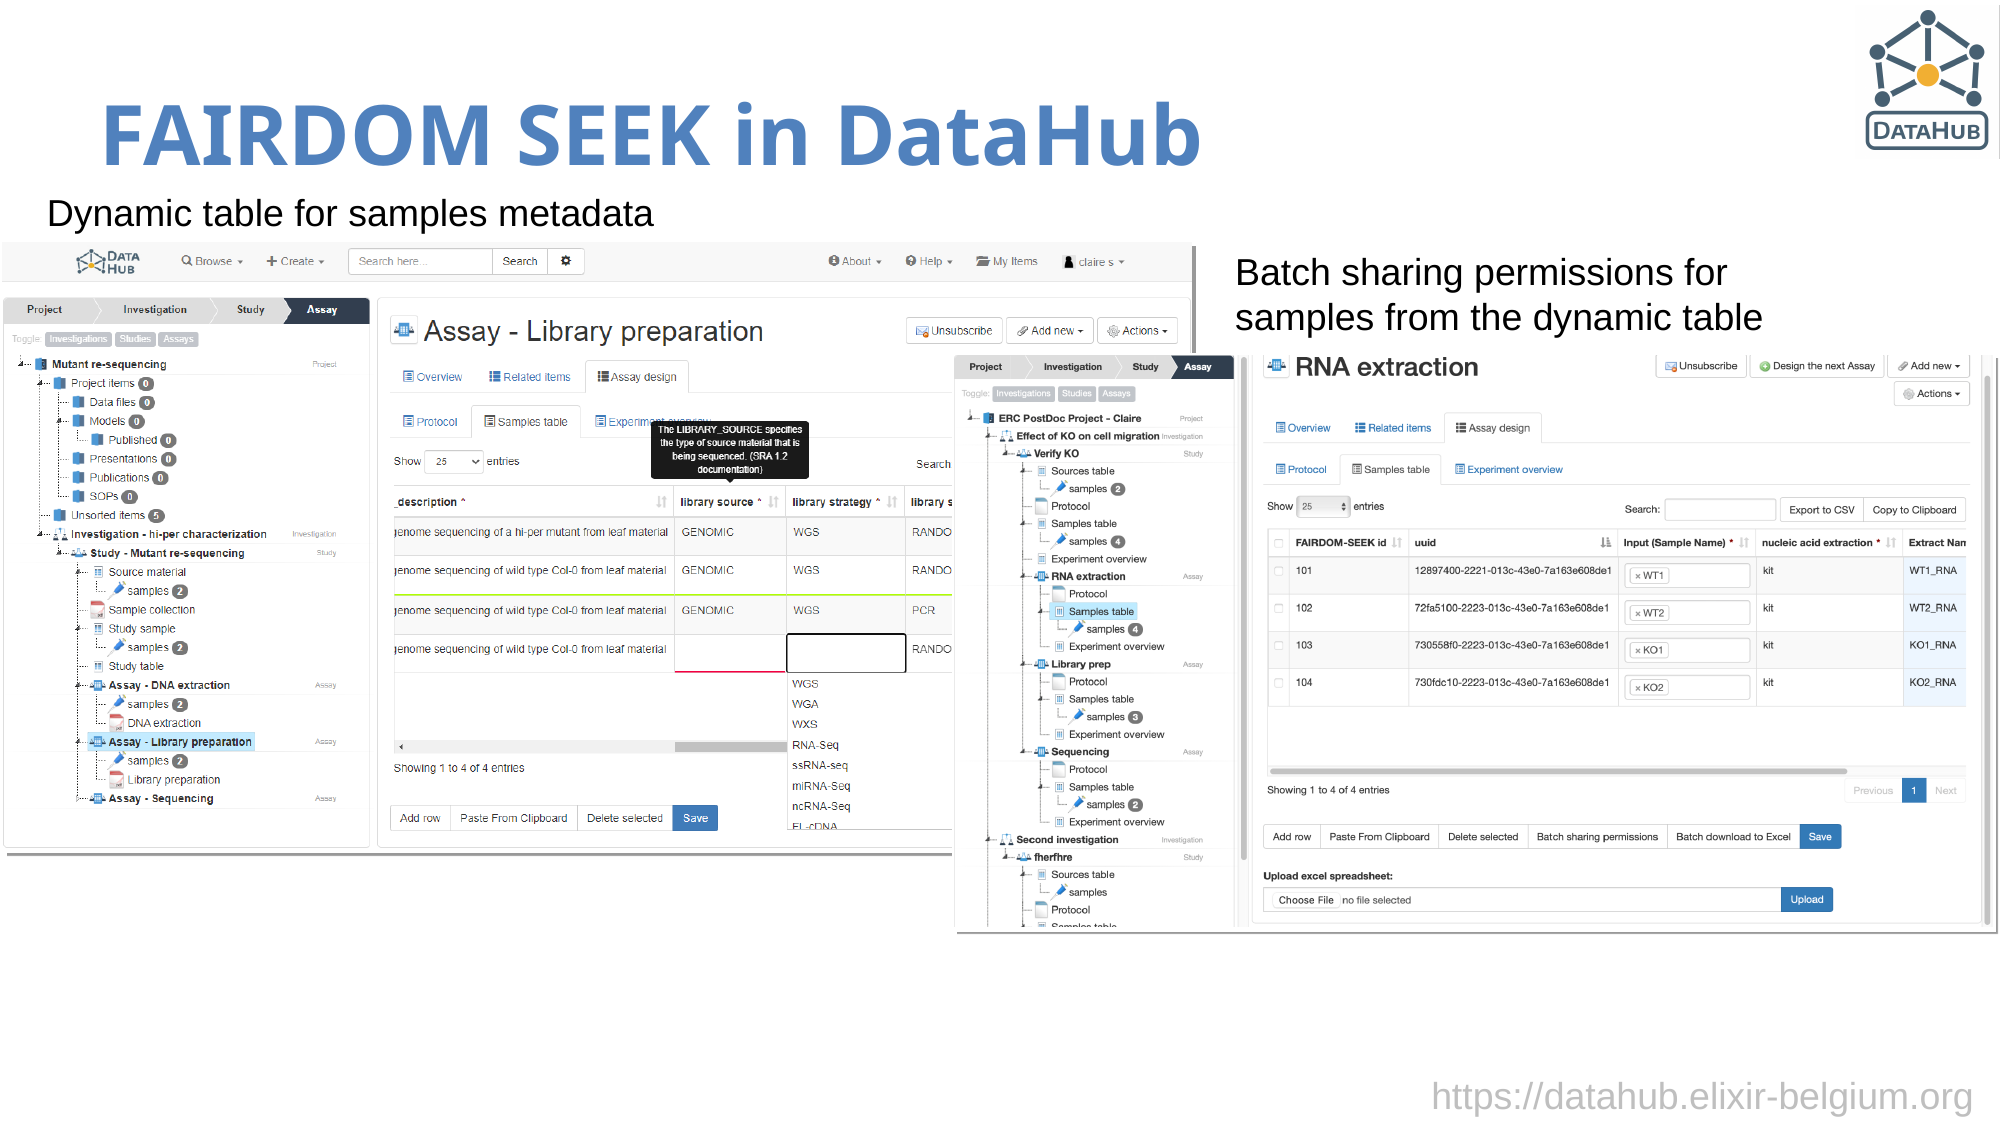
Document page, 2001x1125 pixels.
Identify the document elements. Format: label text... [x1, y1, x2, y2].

text_box https://datahub.elixir-belgium.org [1416, 1064, 2000, 1125]
title FAIRDOM SEEK in DataHub [99, 44, 1900, 233]
picture [2, 242, 1996, 932]
text_box Batch sharing permissions for samples from the dynamic table [1220, 240, 1892, 346]
picture [1855, 5, 2000, 159]
text_box Dynamic table for samples metadata [31, 181, 732, 242]
